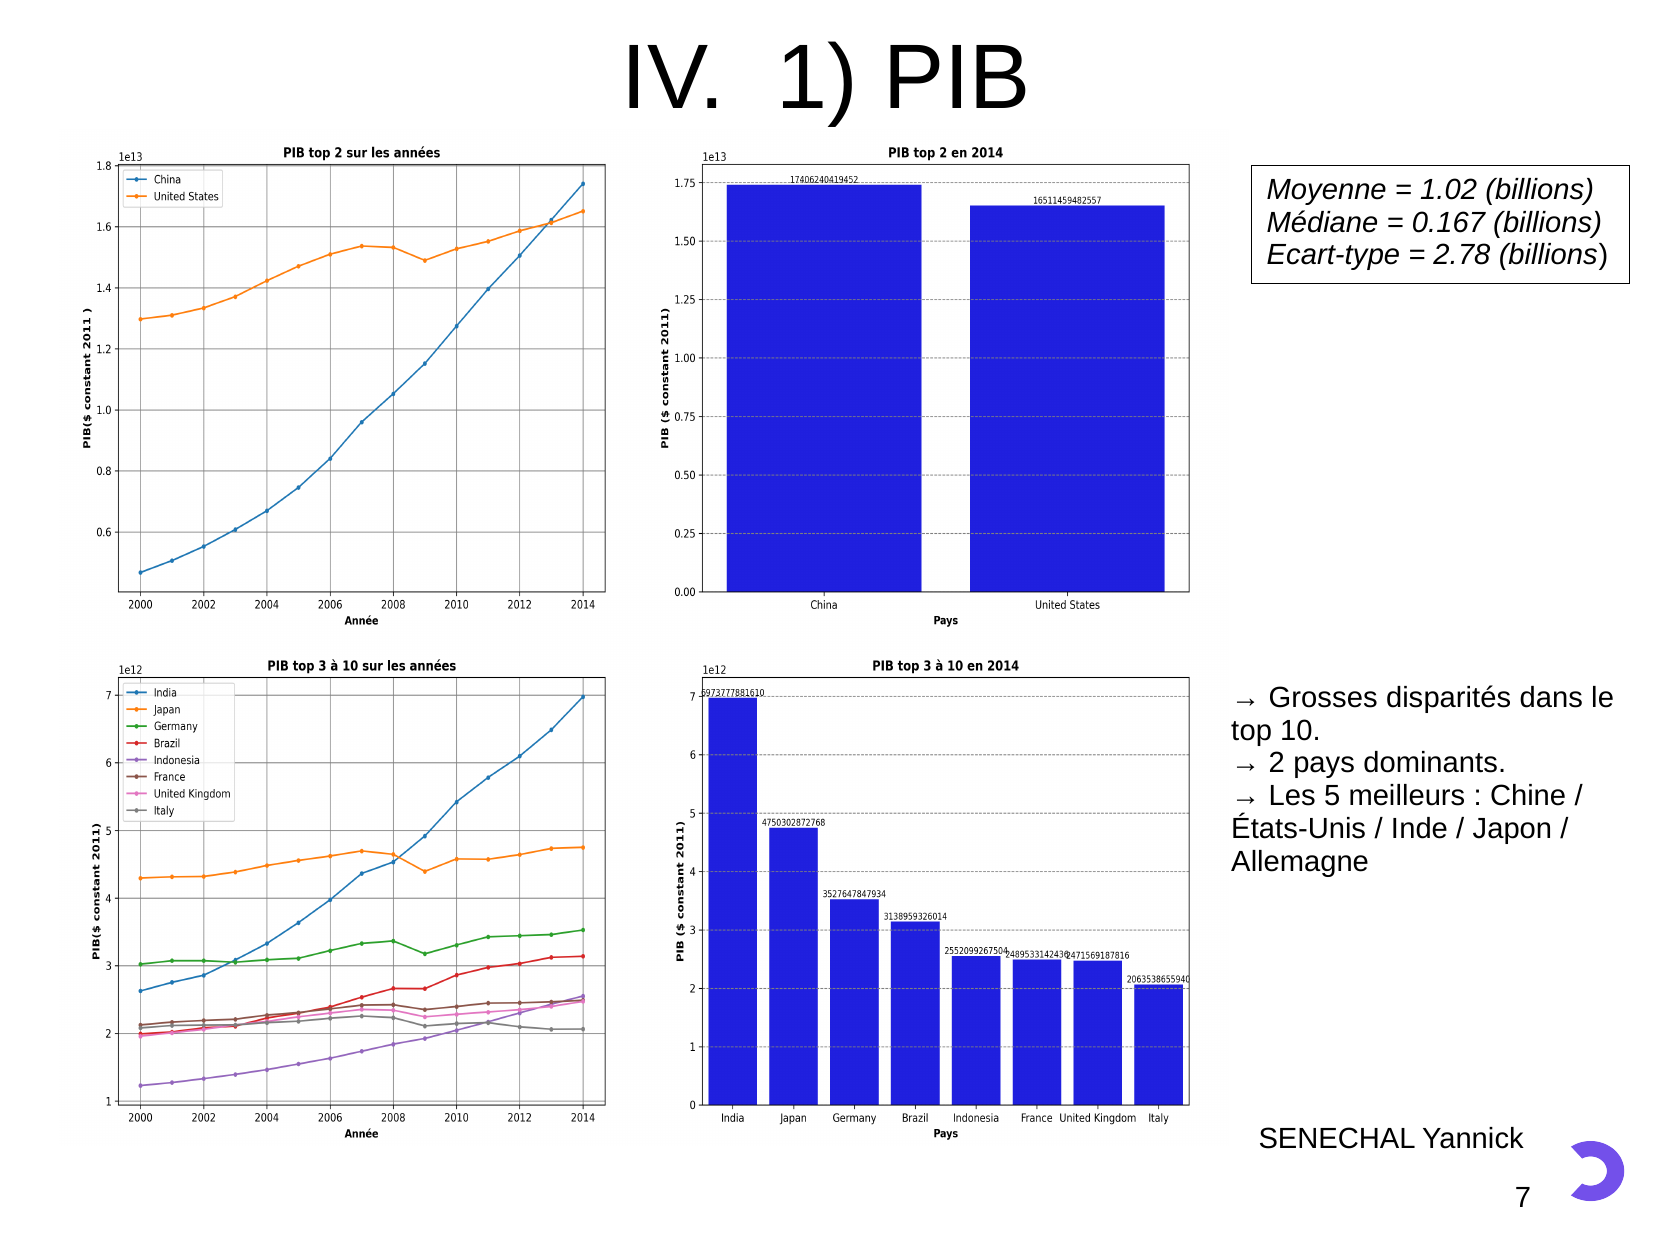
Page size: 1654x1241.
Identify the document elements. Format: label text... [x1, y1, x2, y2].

title IV. 1) PIB [82, 23, 1571, 130]
picture [1539, 1125, 1642, 1217]
text_box Moyenne = 1.02 (billions) Médiane = 0.167 (billions) Ecart-type = 2.78 (billions) [1251, 165, 1630, 284]
picture [59, 129, 1229, 1146]
text_box → Grosses disparités dans le top 10. → 2 pays dominants. → Les 5 meilleurs : Chine / États-Unis / Inde / Japon / Allemagne [1229, 673, 1630, 918]
